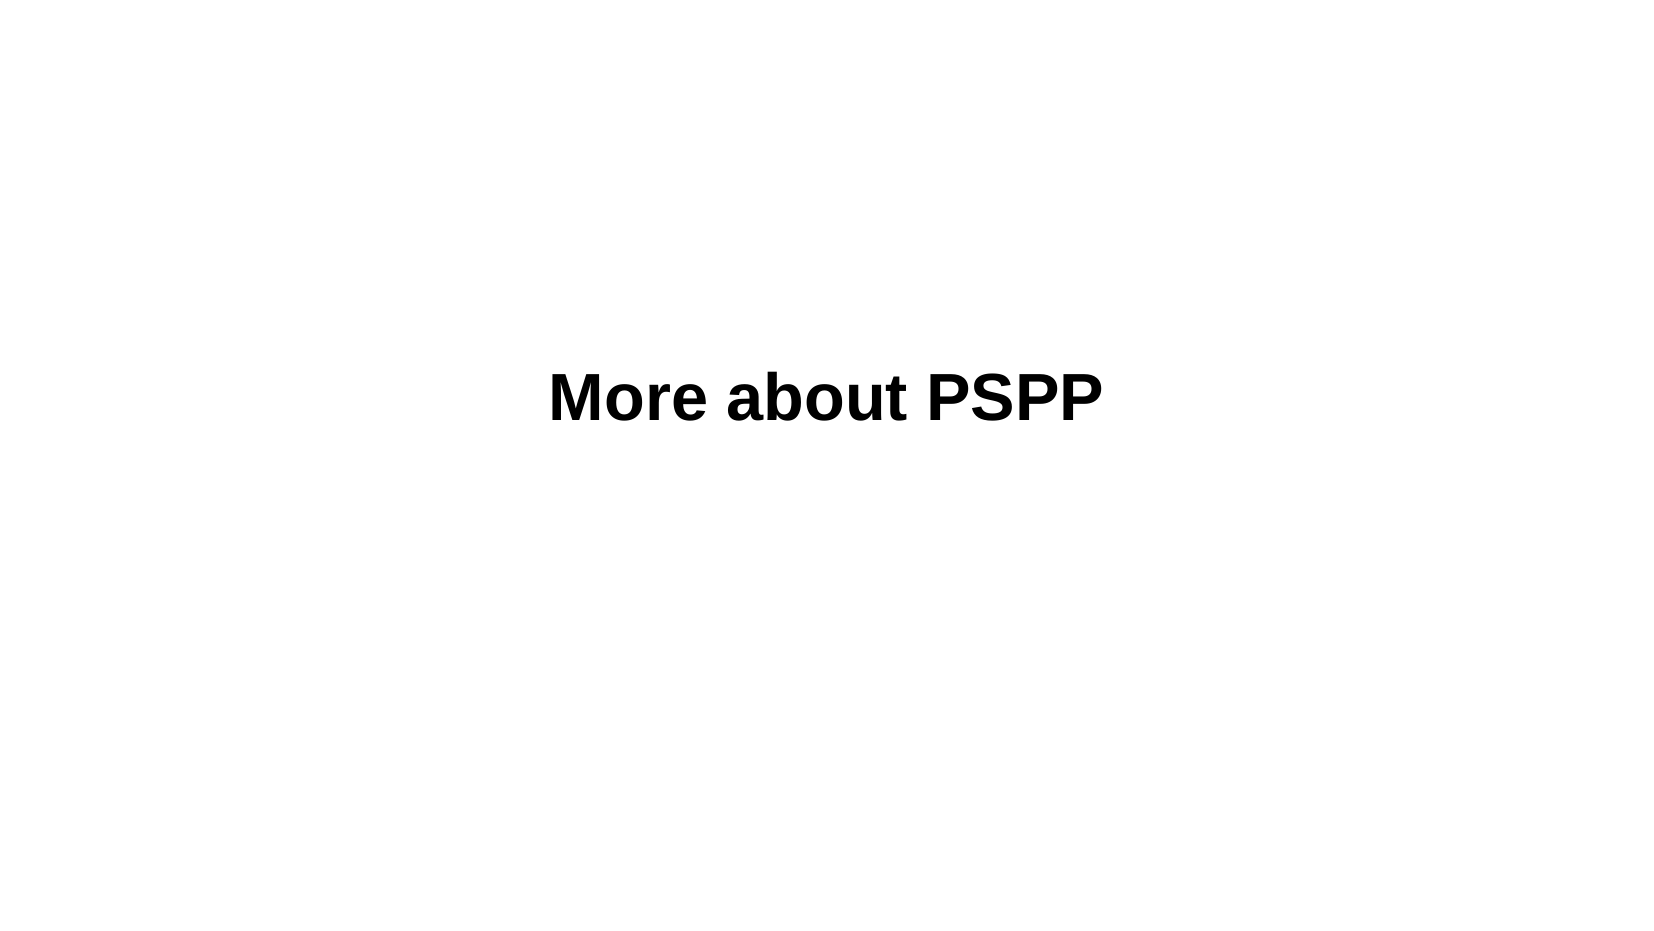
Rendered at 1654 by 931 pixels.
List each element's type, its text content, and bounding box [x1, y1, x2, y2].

subtitle More about PSPP [82, 37, 1571, 757]
